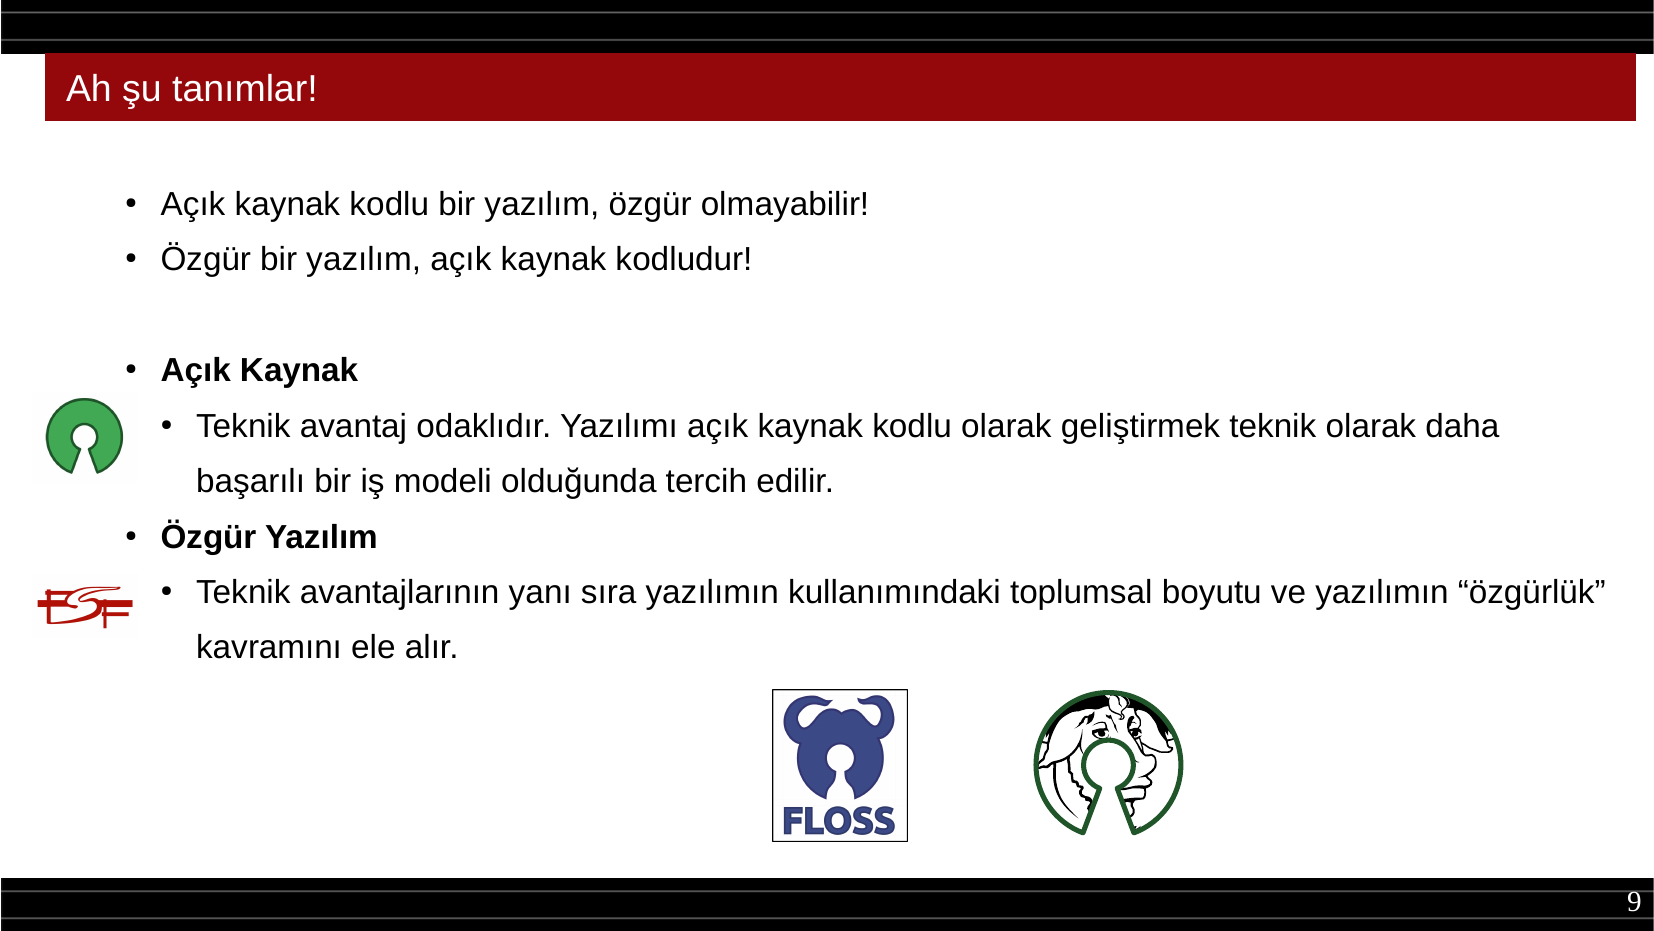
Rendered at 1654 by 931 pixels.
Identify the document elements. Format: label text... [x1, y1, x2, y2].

picture [1, 878, 1654, 931]
text_box Ah şu tanımlar! [51, 60, 1312, 117]
text_box Açık kaynak kodlu bir yazılım, özgür olmayabilir! Özgür bir yazılım, açık kaynak kodludur! Açık Kaynak Teknik avantaj odaklıdır. Yazılımı açık kaynak kodlu olarak geliştirmek teknik olarak daha başarılı bir iş modeli olduğunda tercih edilir. Özgür Yazılım Teknik avantajlarının yanı sıra yazılımın kullanımındaki toplumsal boyutu ve yazılımın “özgürlük” kavramını ele alır. [110, 159, 1625, 674]
picture [32, 573, 138, 638]
picture [32, 392, 138, 484]
picture [772, 689, 908, 842]
picture [1, 0, 1654, 54]
picture [1033, 690, 1184, 836]
